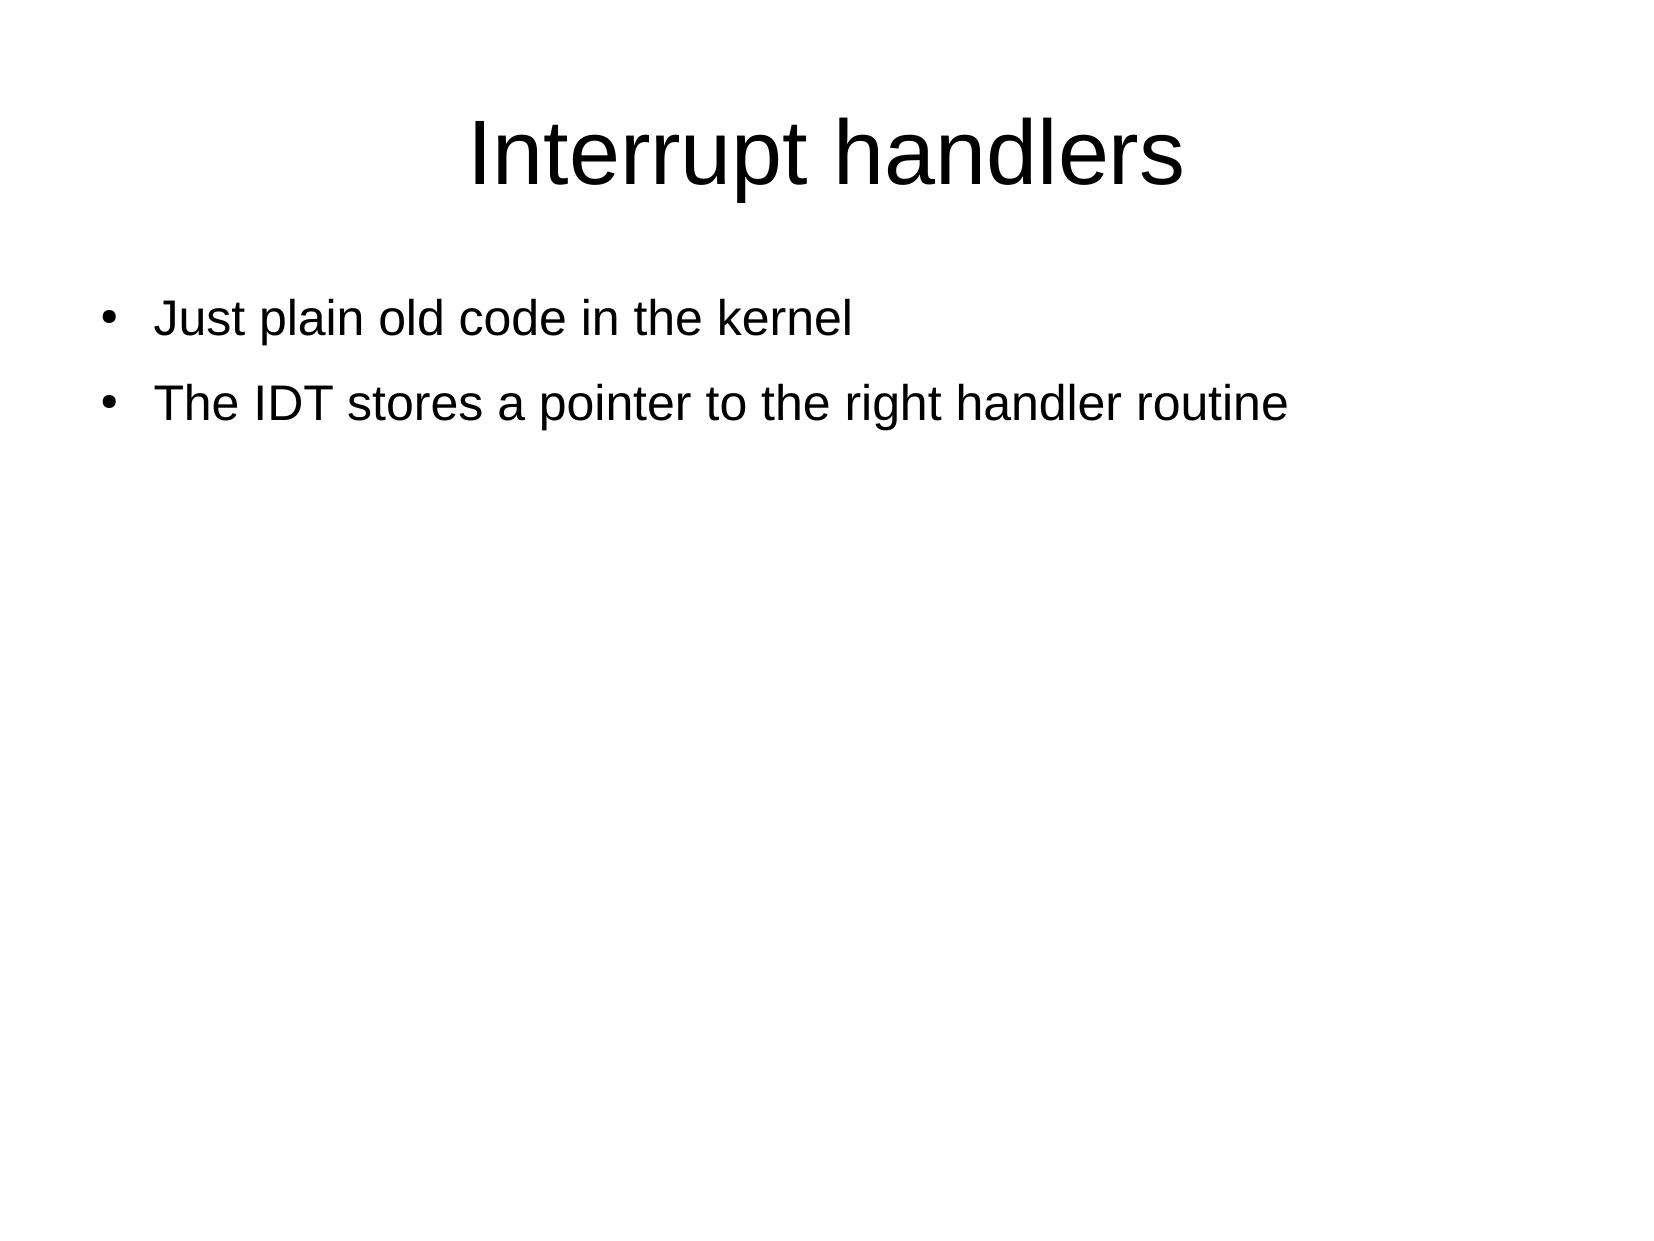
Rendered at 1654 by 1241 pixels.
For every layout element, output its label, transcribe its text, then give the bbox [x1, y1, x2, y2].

title Interrupt handlers [82, 49, 1571, 257]
list Just plain old code in the kernel The IDT stores a pointer to the right handler routine [82, 290, 1571, 1010]
